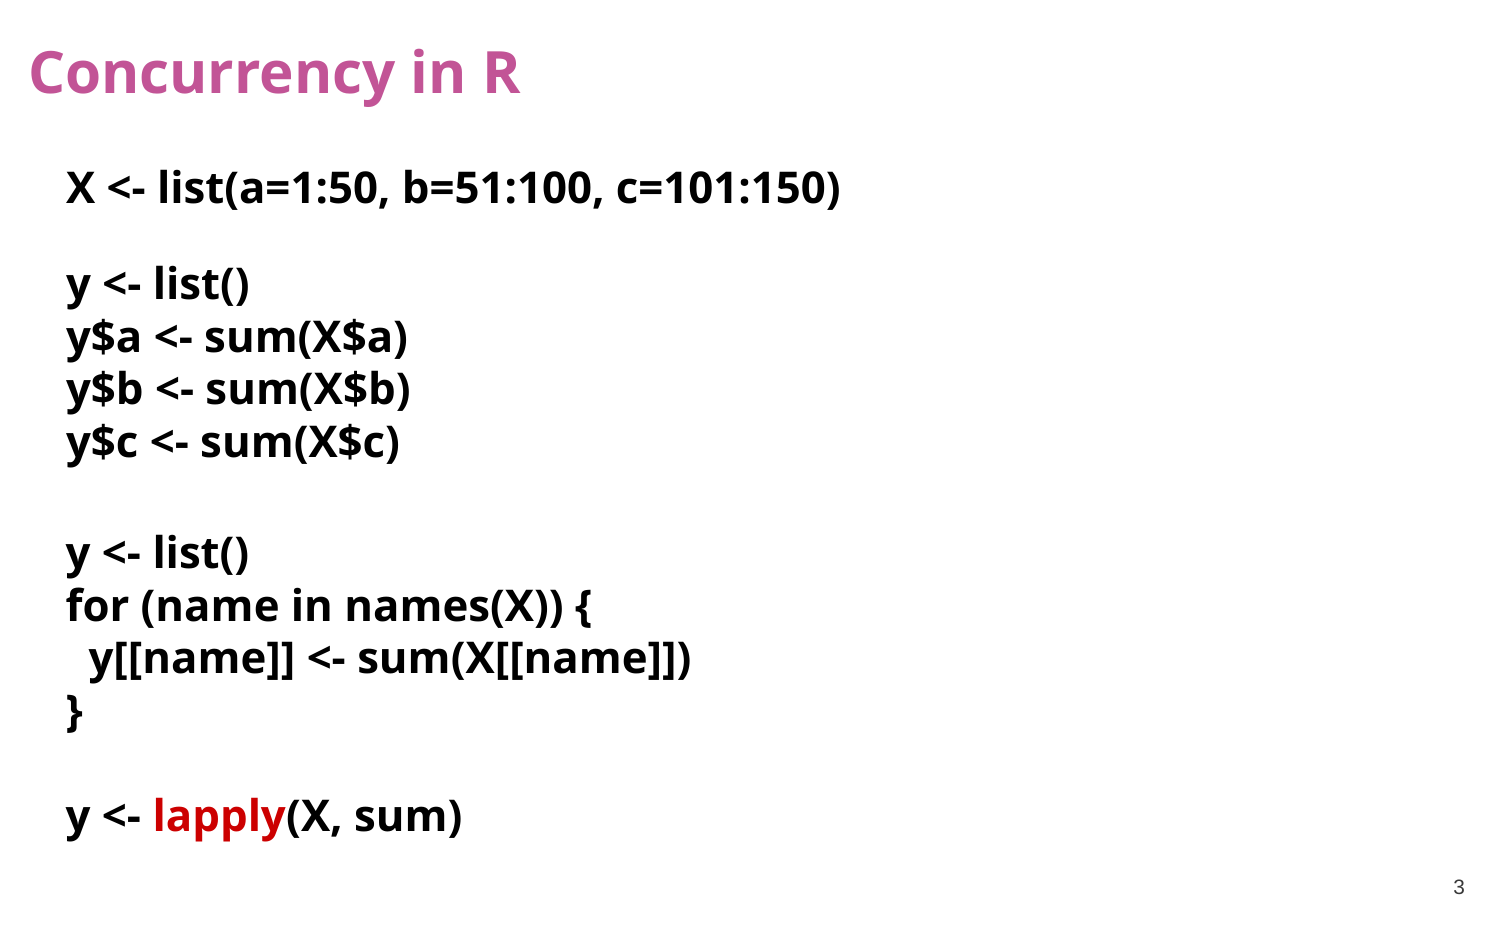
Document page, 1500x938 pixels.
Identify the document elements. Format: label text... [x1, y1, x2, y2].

list X <- list(a=1:50, b=51:100, c=101:150) [51, 144, 1449, 229]
title Concurrency in R [13, 20, 1480, 136]
list y <- list() y$a <- sum(X$a) y$b <- sum(X$b) y$c <- sum(X$c) [51, 241, 1449, 483]
slide_number <number> [1389, 849, 1480, 922]
text_box y <- list() for (name in names(X)) { y[[name]] <- sum(X[[name]]) } [50, 510, 1446, 755]
text_box y <- lapply(X, sum) [50, 772, 1446, 868]
